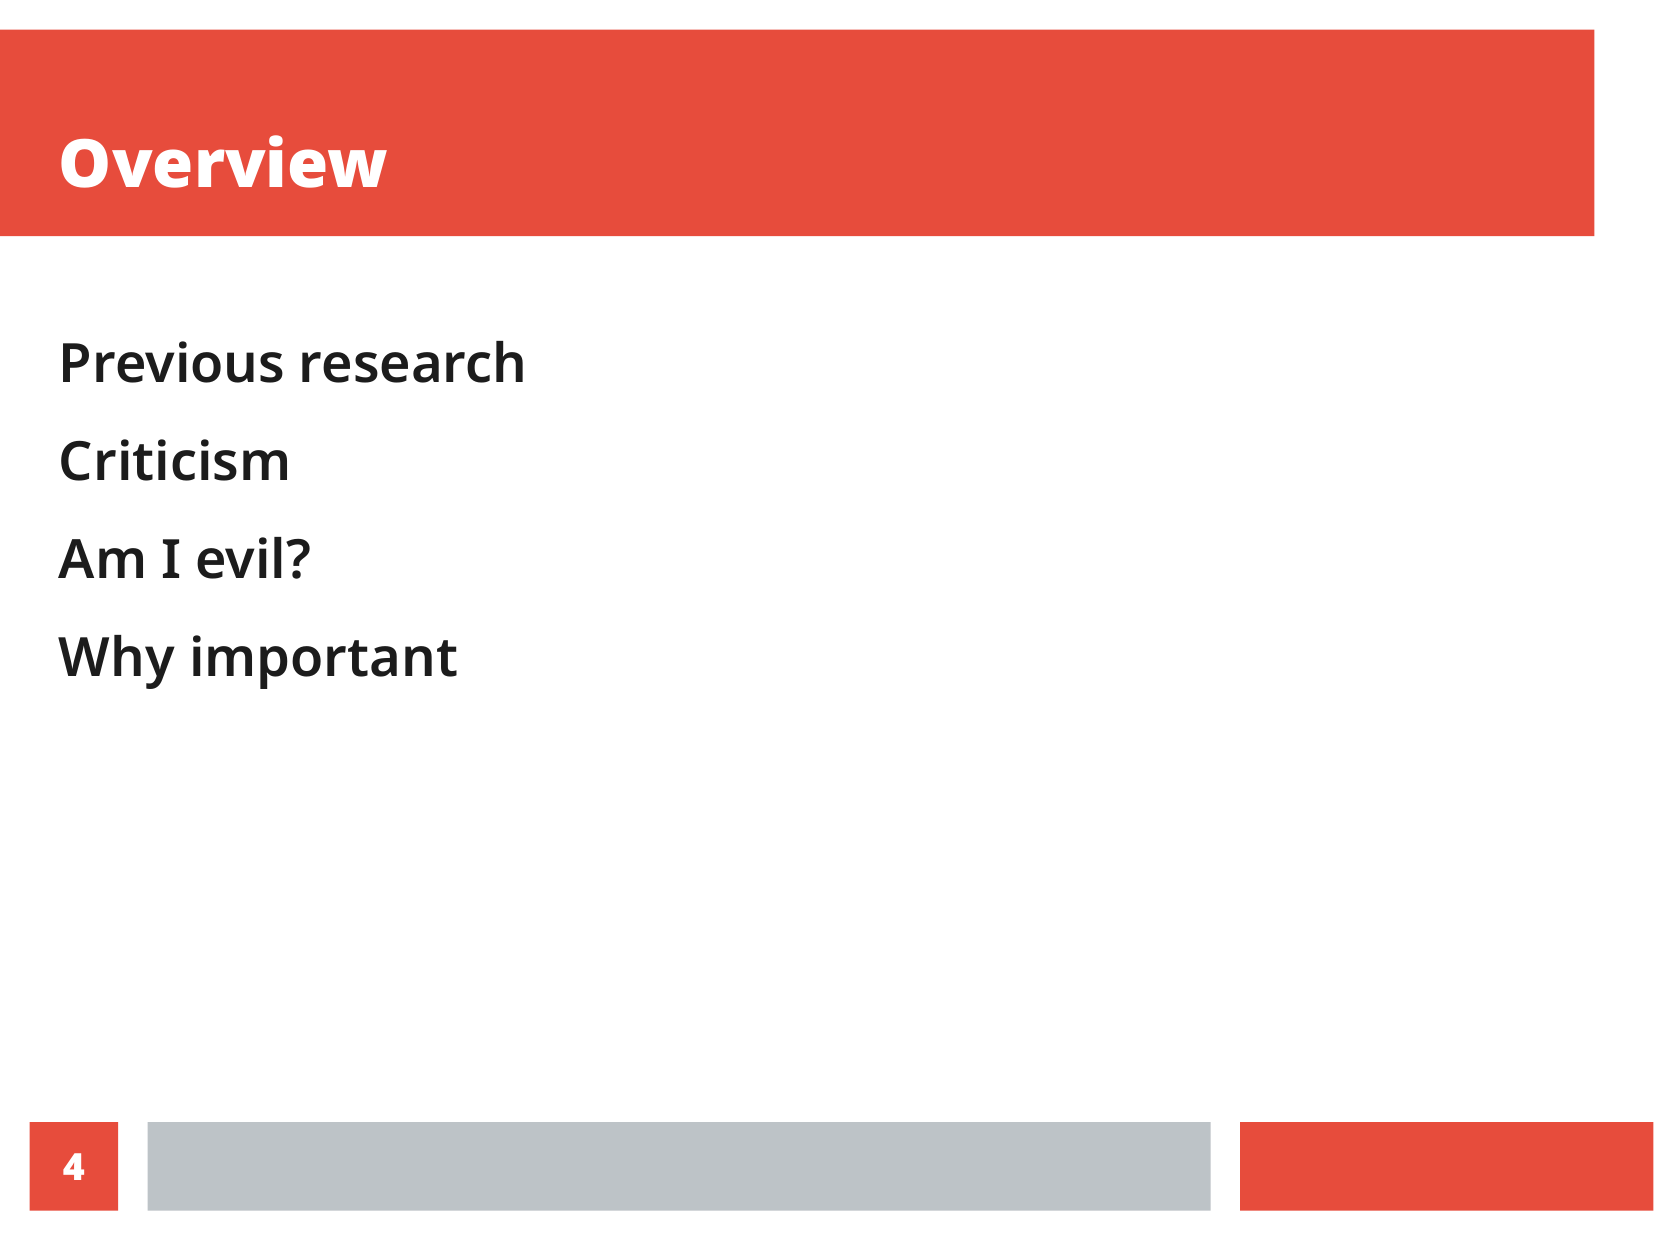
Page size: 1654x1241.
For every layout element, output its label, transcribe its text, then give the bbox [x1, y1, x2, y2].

title Overview [59, 59, 1595, 207]
list Previous research Criticism Am I evil? Why important [59, 324, 1565, 1093]
